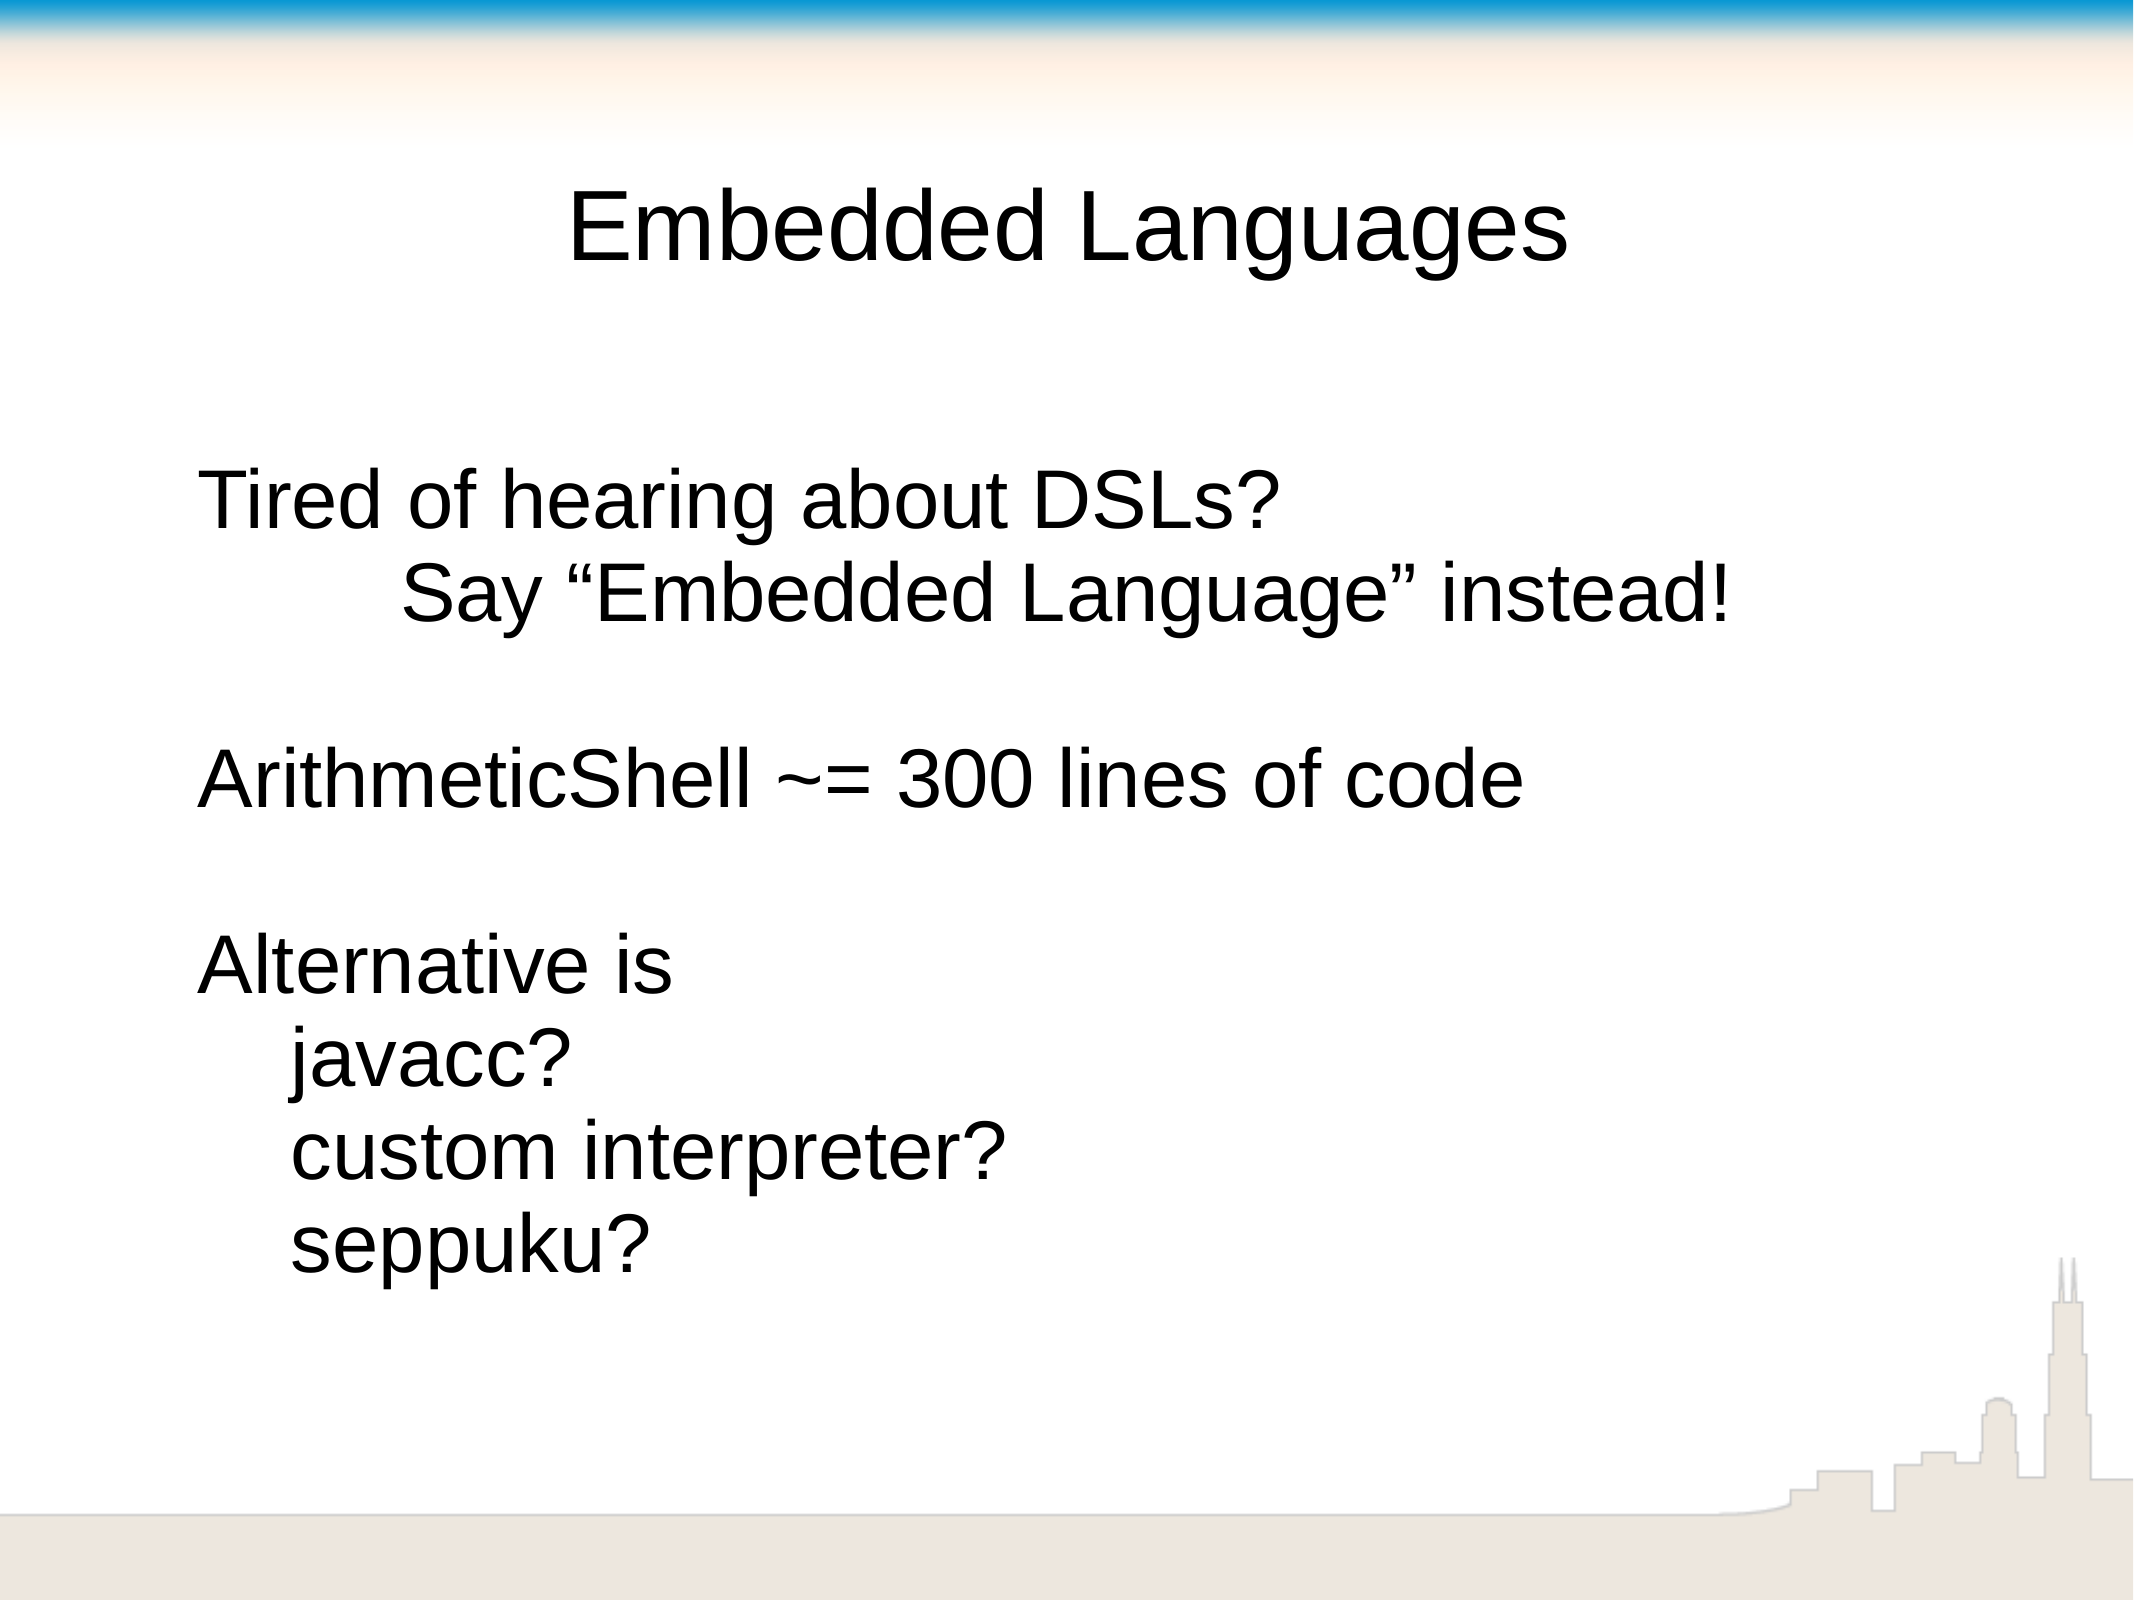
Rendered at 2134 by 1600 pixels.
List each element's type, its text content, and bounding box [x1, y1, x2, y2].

picture [0, 4, 2134, 1600]
title Embedded Languages [62, 169, 2075, 282]
text_box Tired of hearing about DSLs? Say “Embedded Language” instead! ArithmeticShell ~= 300 lines of code Alternative is javacc? custom interpreter? seppuku? [197, 352, 1936, 1392]
